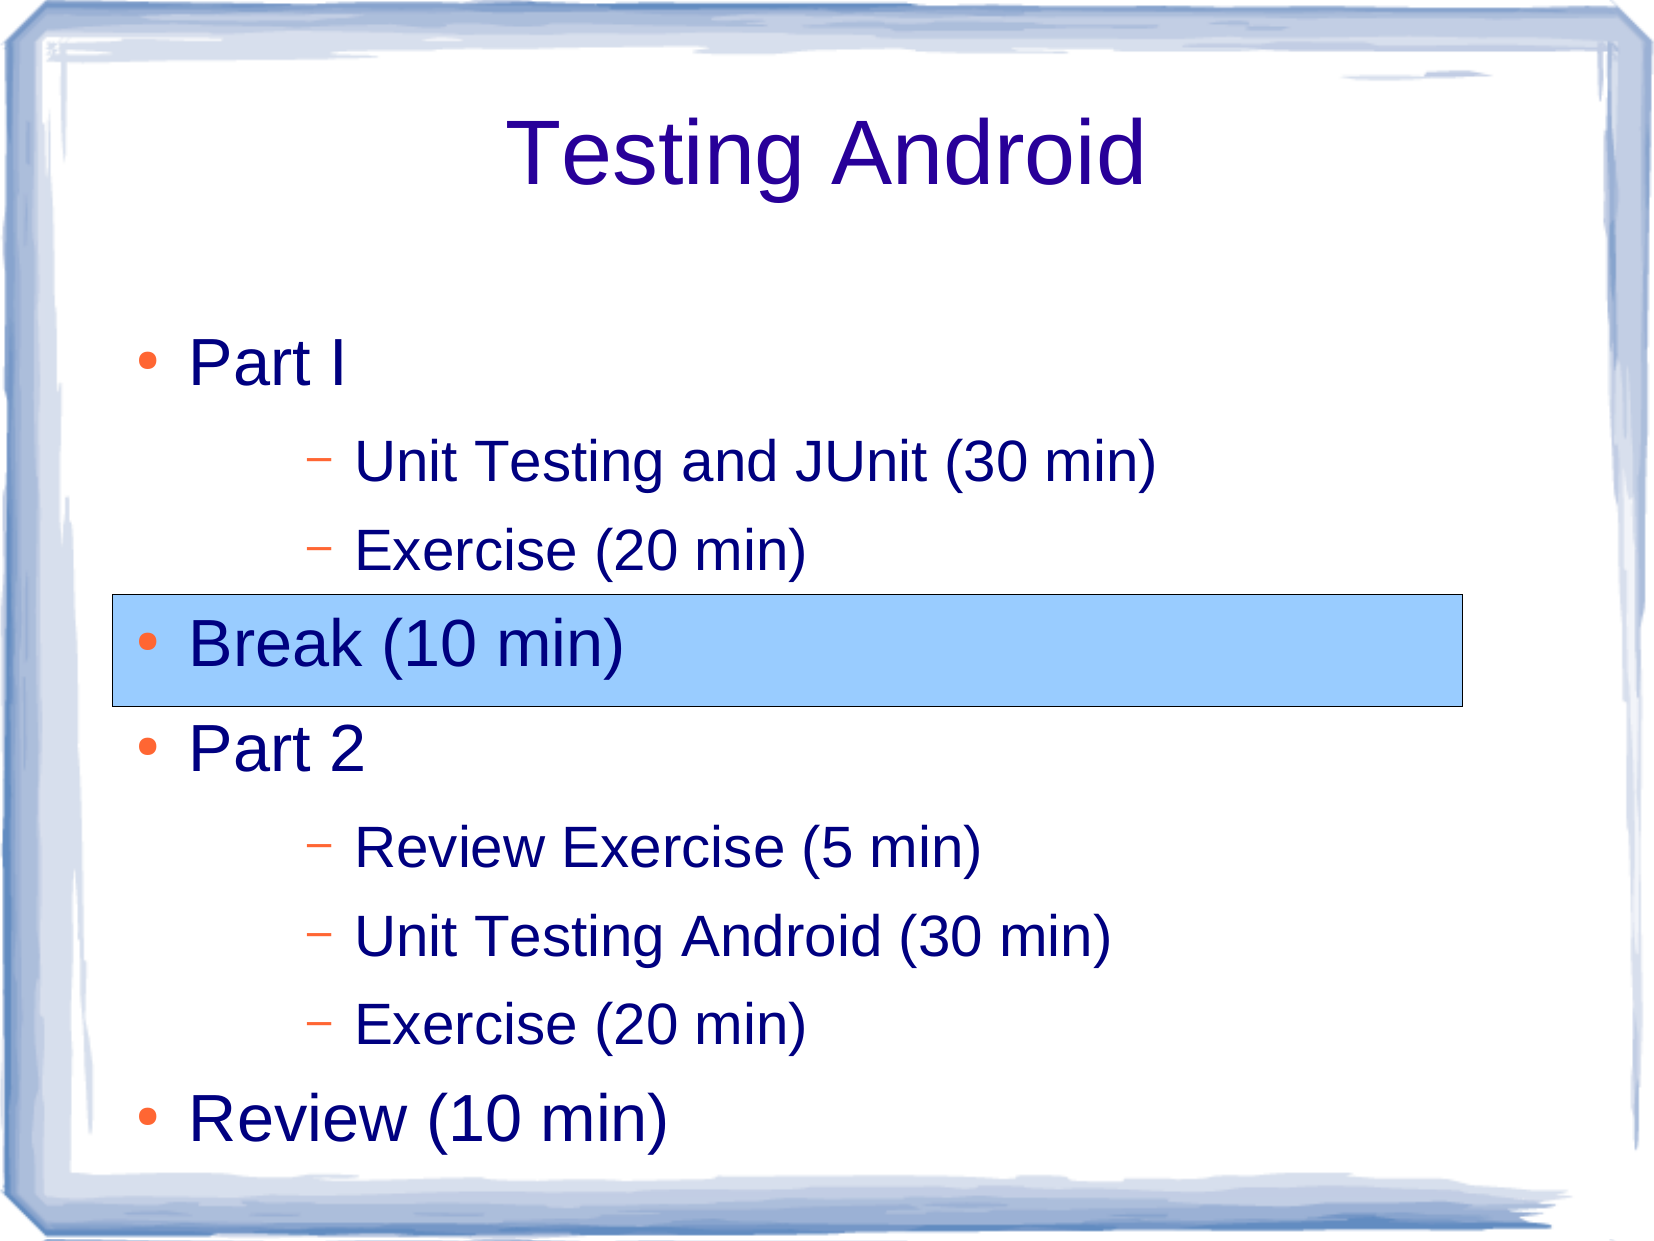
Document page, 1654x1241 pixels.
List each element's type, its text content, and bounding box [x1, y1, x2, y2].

text_box [112, 594, 118, 707]
picture [0, 0, 1654, 1241]
list Part I Unit Testing and JUnit (30 min) Exercise (20 min) Break (10 min) Part 2 Review Exercise (5 min) Unit Testing Android (30 min) Exercise (20 min) Review (10 min) [118, 324, 1571, 1174]
title Testing Android [82, 56, 1571, 250]
